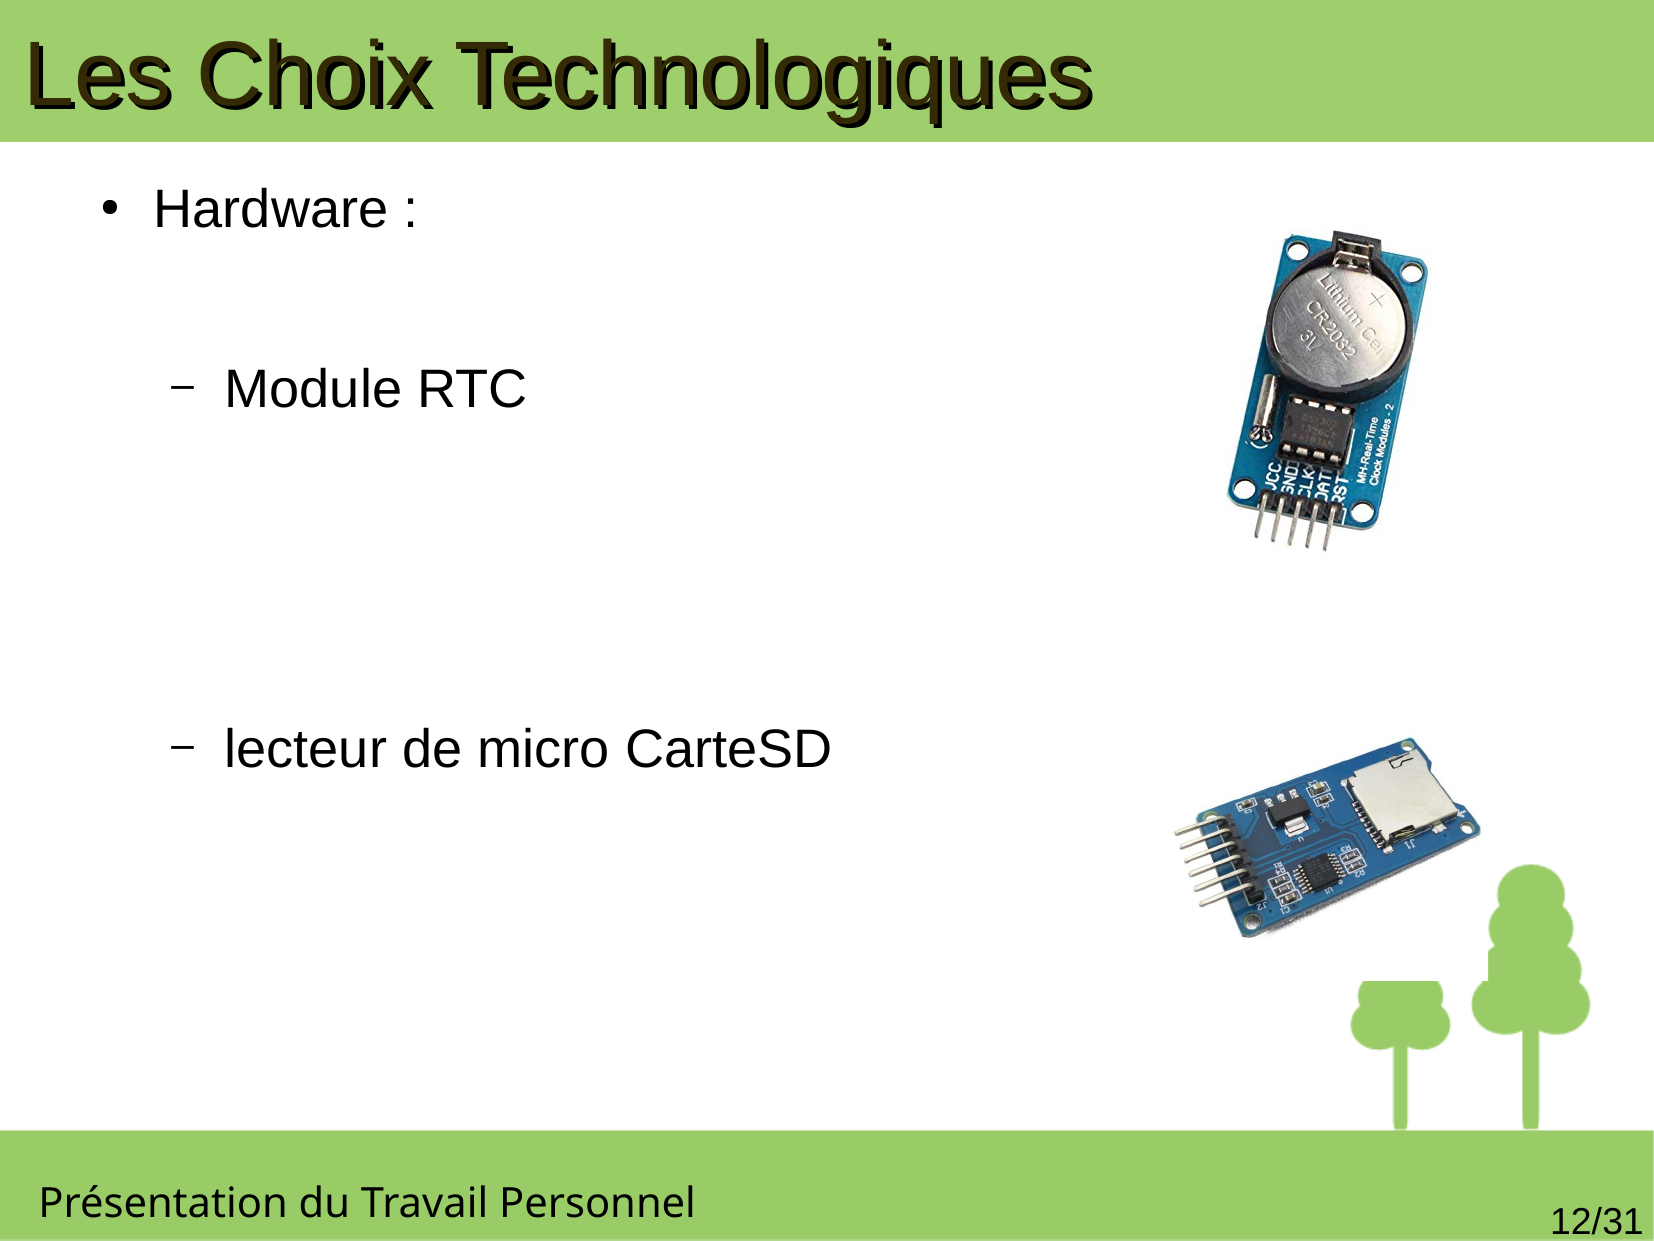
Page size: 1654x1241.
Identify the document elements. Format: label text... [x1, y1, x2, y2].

text_box [0, 0, 1654, 142]
picture [0, 142, 1654, 1241]
title Les Choix Technologiques [23, 5, 1654, 142]
text_box <numéro>/31 [1535, 1192, 1654, 1241]
text_box Présentation du Travail Personnel [23, 1165, 1441, 1229]
list Hardware : Module RTC lecteur de micro CarteSD [82, 178, 1571, 898]
